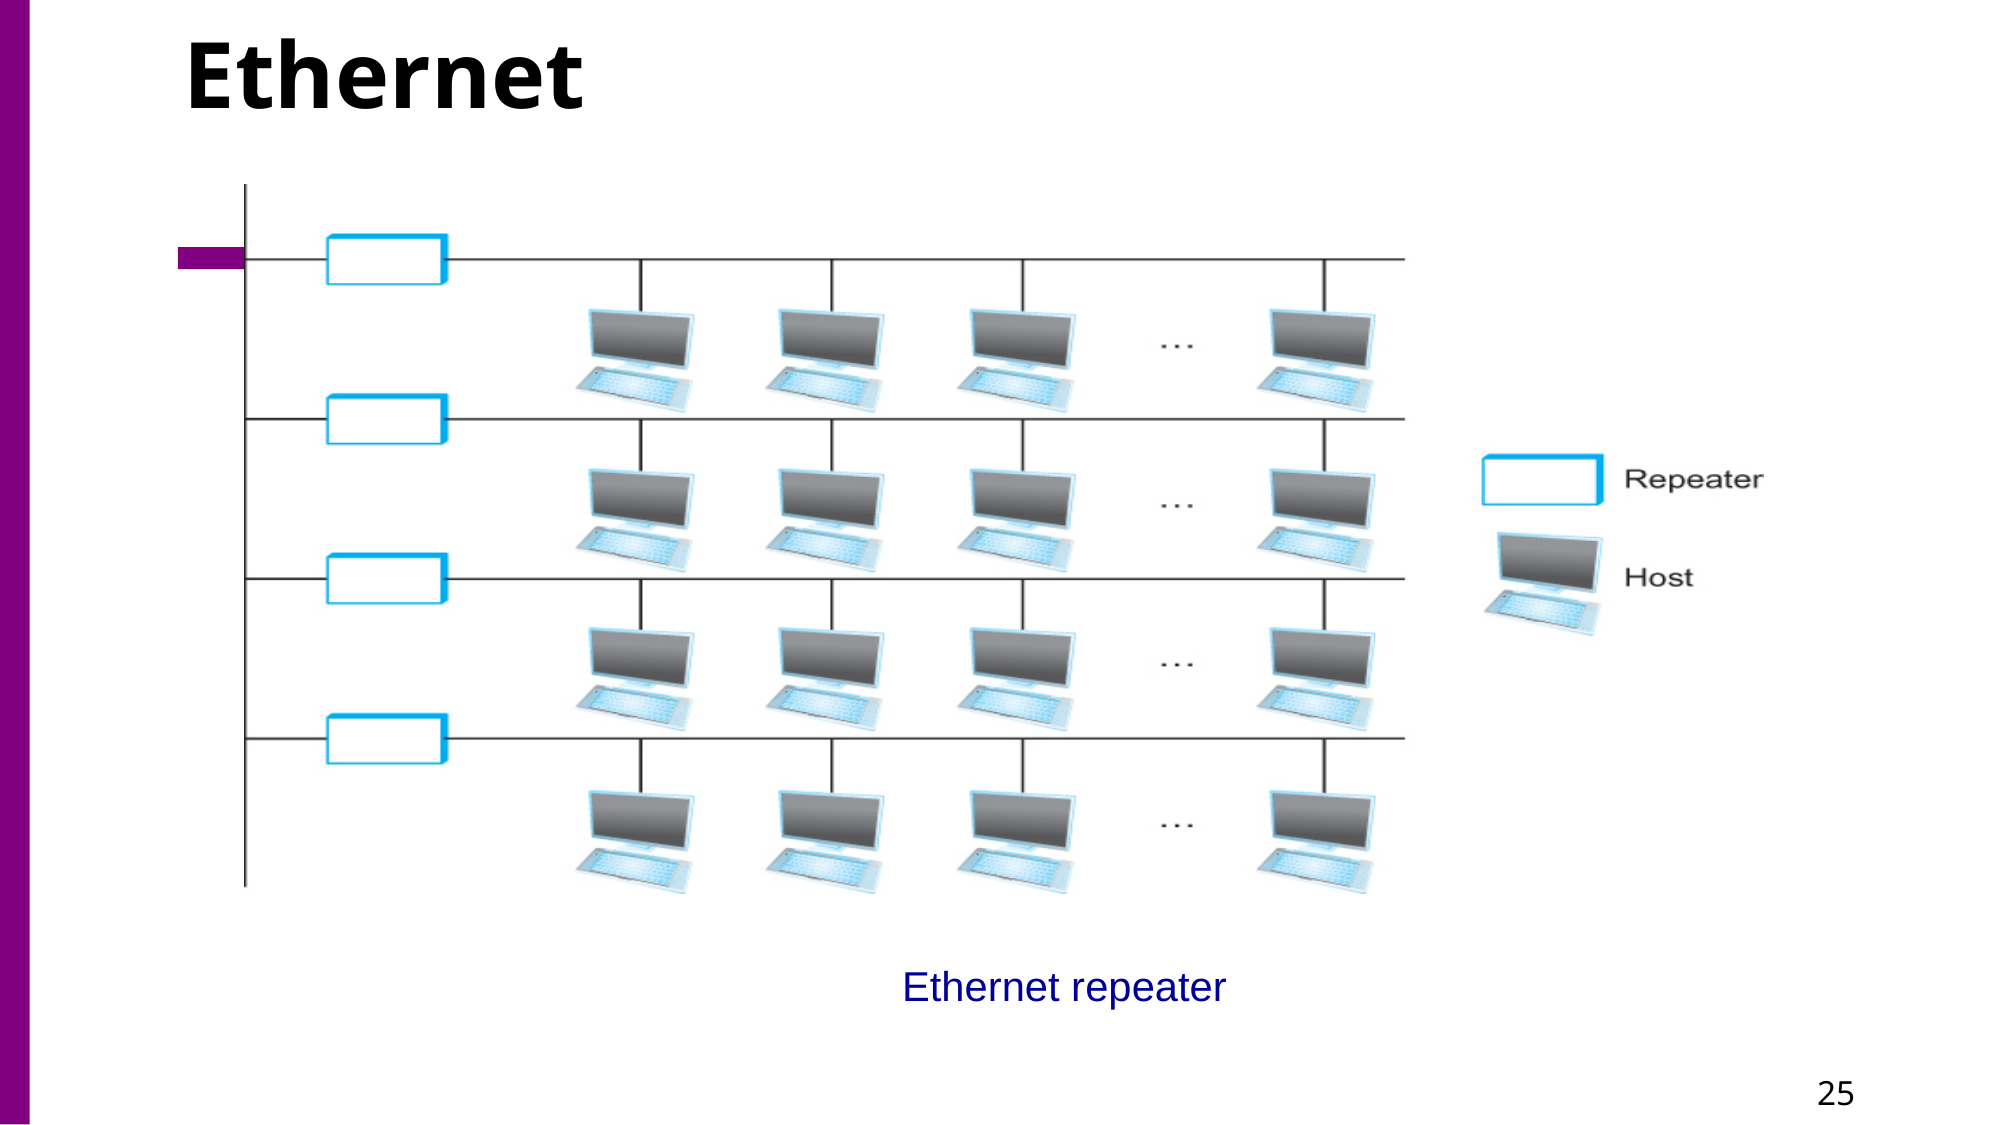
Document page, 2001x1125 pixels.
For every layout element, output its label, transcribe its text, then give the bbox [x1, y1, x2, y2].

title Ethernet [133, 7, 1946, 135]
text_box Ethernet repeater [887, 952, 1243, 1018]
picture [244, 184, 1764, 894]
